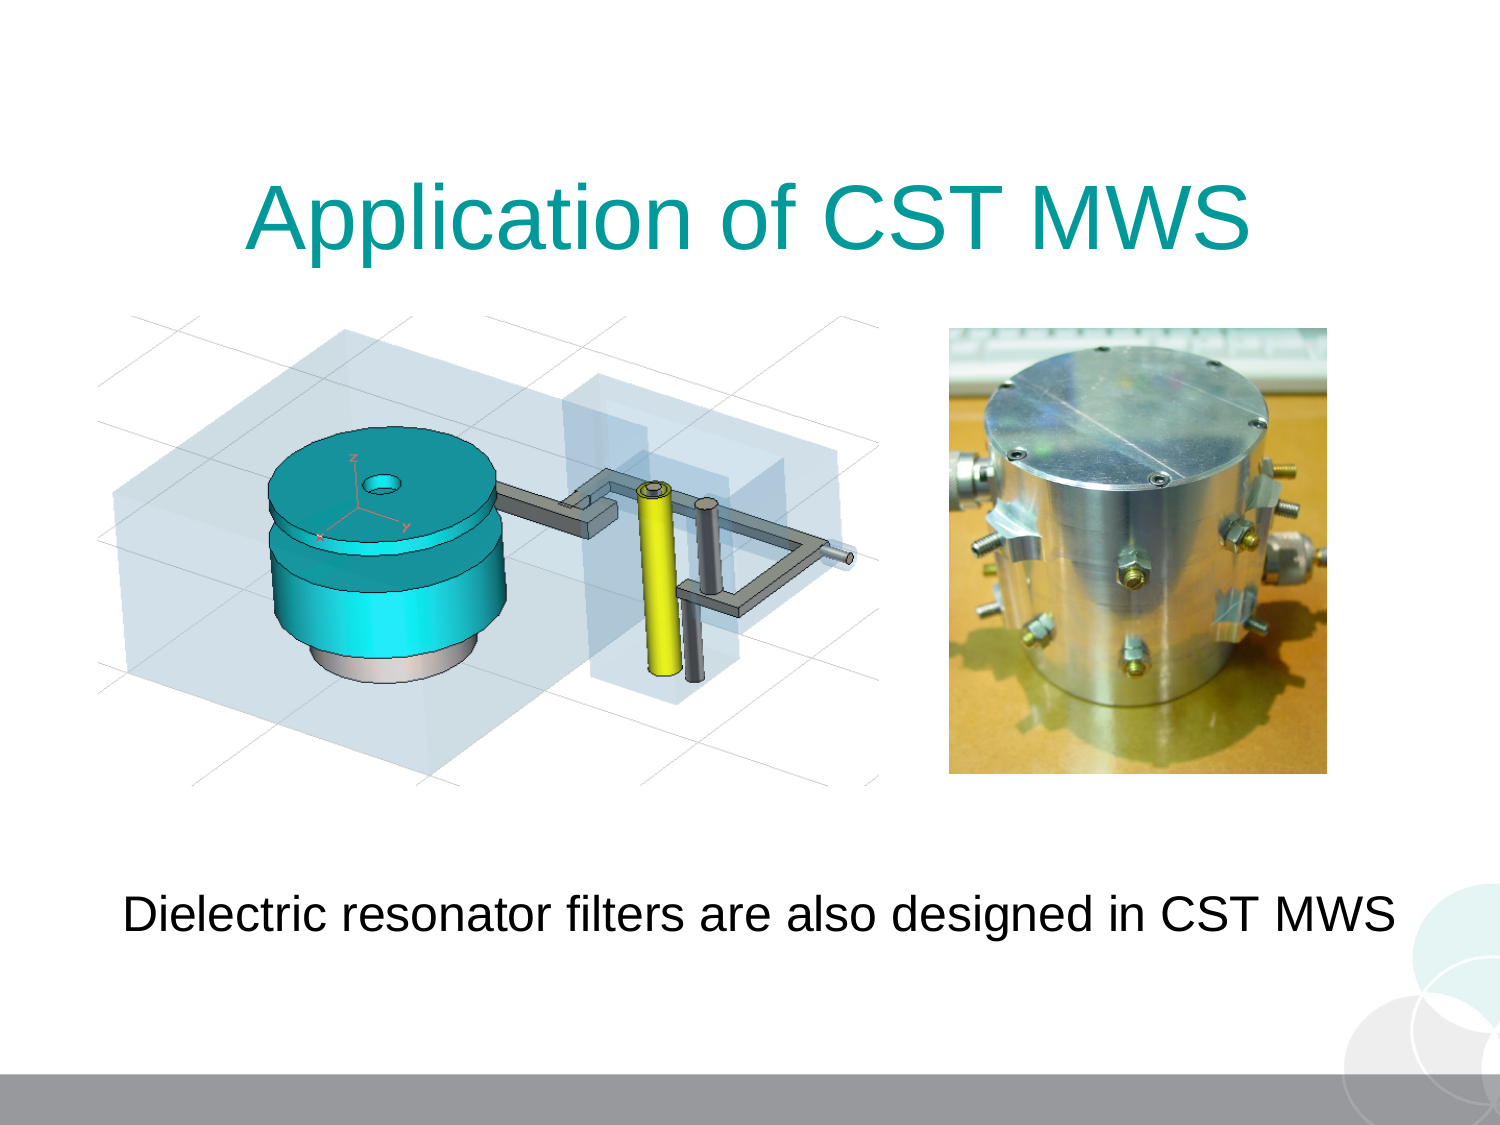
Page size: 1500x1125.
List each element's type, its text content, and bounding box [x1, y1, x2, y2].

picture [949, 328, 1328, 774]
title Application of CST MWS [62, 137, 1438, 288]
picture [97, 316, 879, 786]
text_box Dielectric resonator filters are also designed in CST MWS [107, 873, 1413, 949]
picture [0, 879, 1500, 1125]
